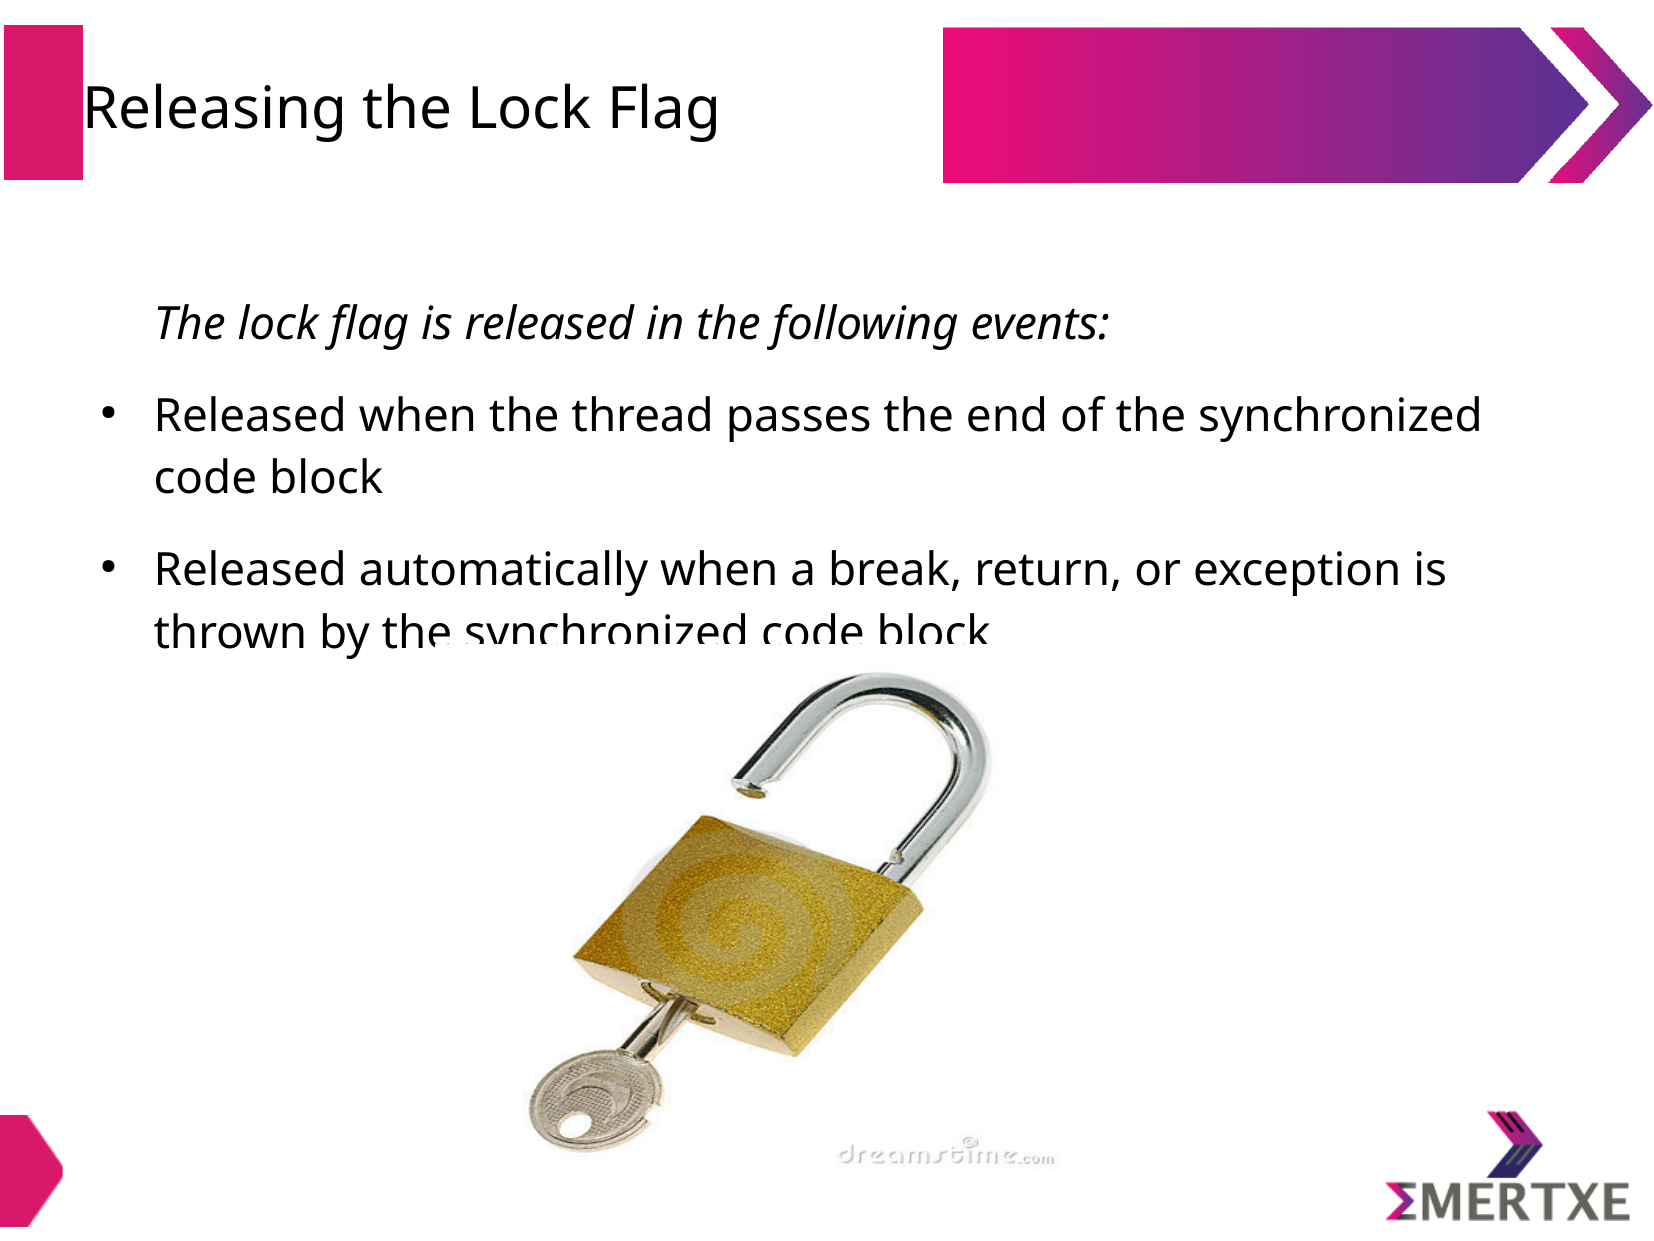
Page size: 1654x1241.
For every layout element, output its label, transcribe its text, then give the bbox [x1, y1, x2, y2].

picture [435, 644, 1060, 1171]
title Releasing the Lock Flag [82, 2, 1571, 210]
picture [1385, 1107, 1631, 1221]
picture [1571, 27, 1653, 183]
list The lock flag is released in the following events: Released when the thread passes the end of the synchronized code block Released automatically when a break, return, or exception is thrown by the synchronized code block [82, 290, 1571, 1010]
